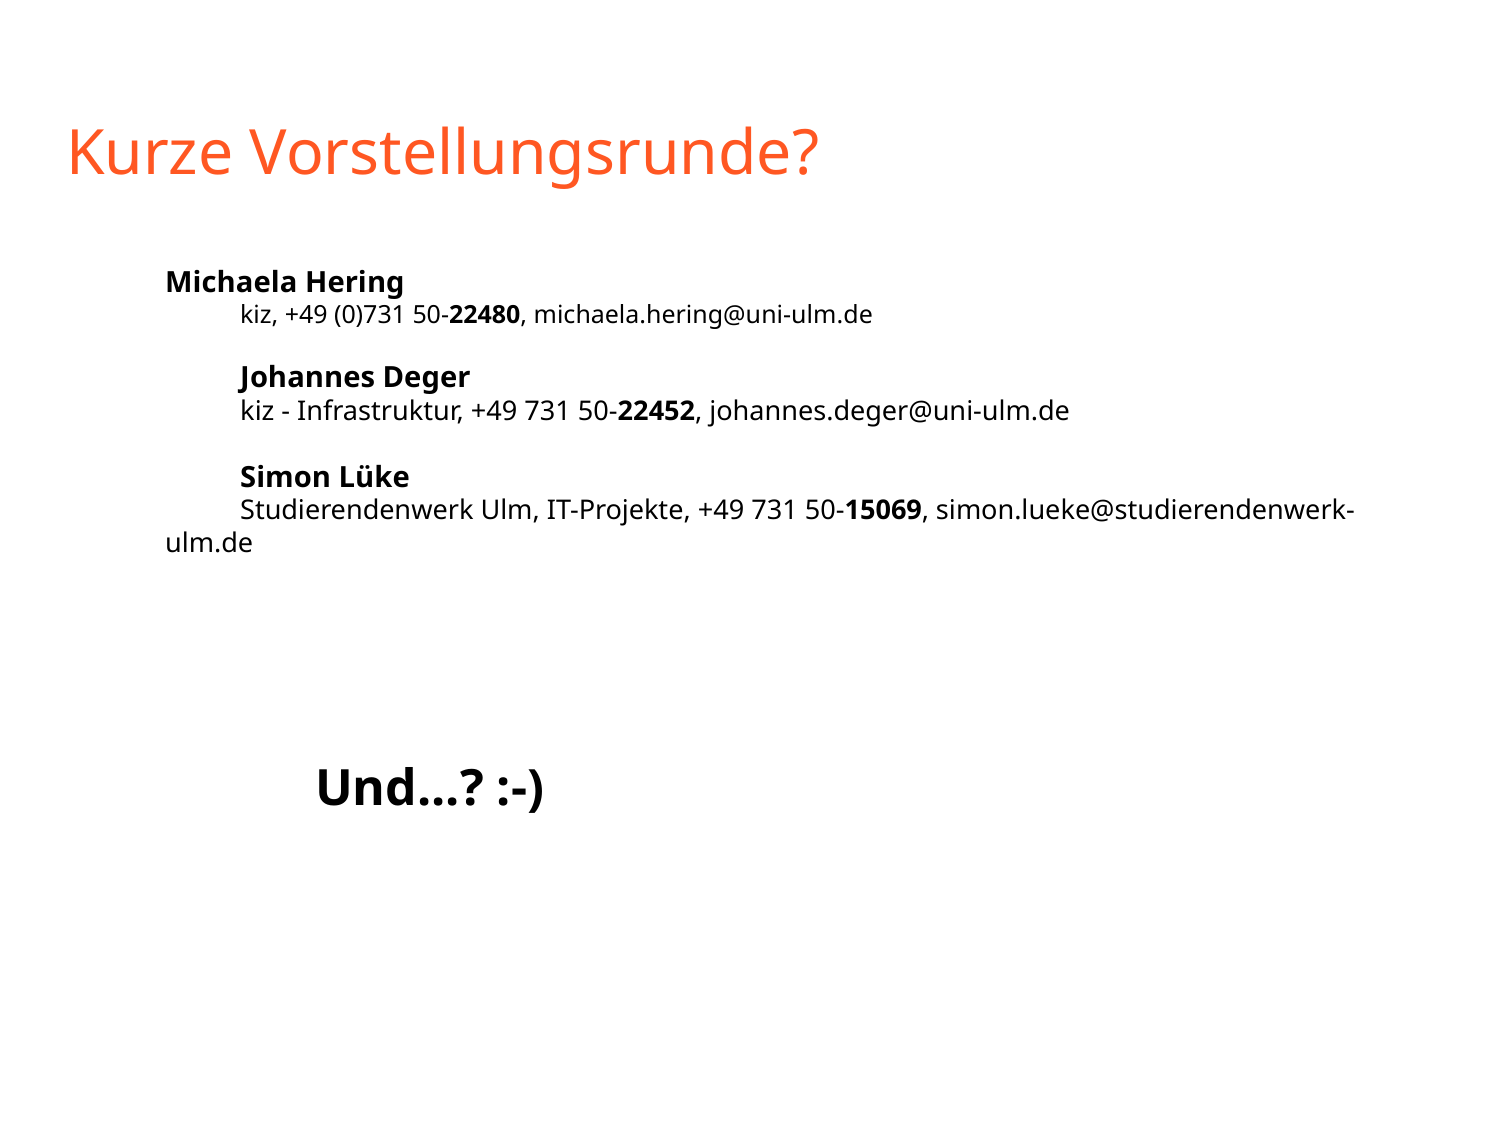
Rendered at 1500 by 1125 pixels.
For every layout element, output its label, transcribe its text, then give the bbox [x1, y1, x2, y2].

list Michaela Hering kiz, +49 (0)731 50-22480, michaela.hering@uni-ulm.de Johannes Deger kiz - Infrastruktur, +49 731 50-22452, johannes.deger@uni-ulm.de Simon Lüke Studierendenwerk Ulm, IT-Projekte, +49 731 50-15069, simon.lueke@studierendenwerk-ulm.de Und...? :-) [150, 248, 1441, 996]
title Kurze Vorstellungsrunde? [51, 97, 1449, 223]
